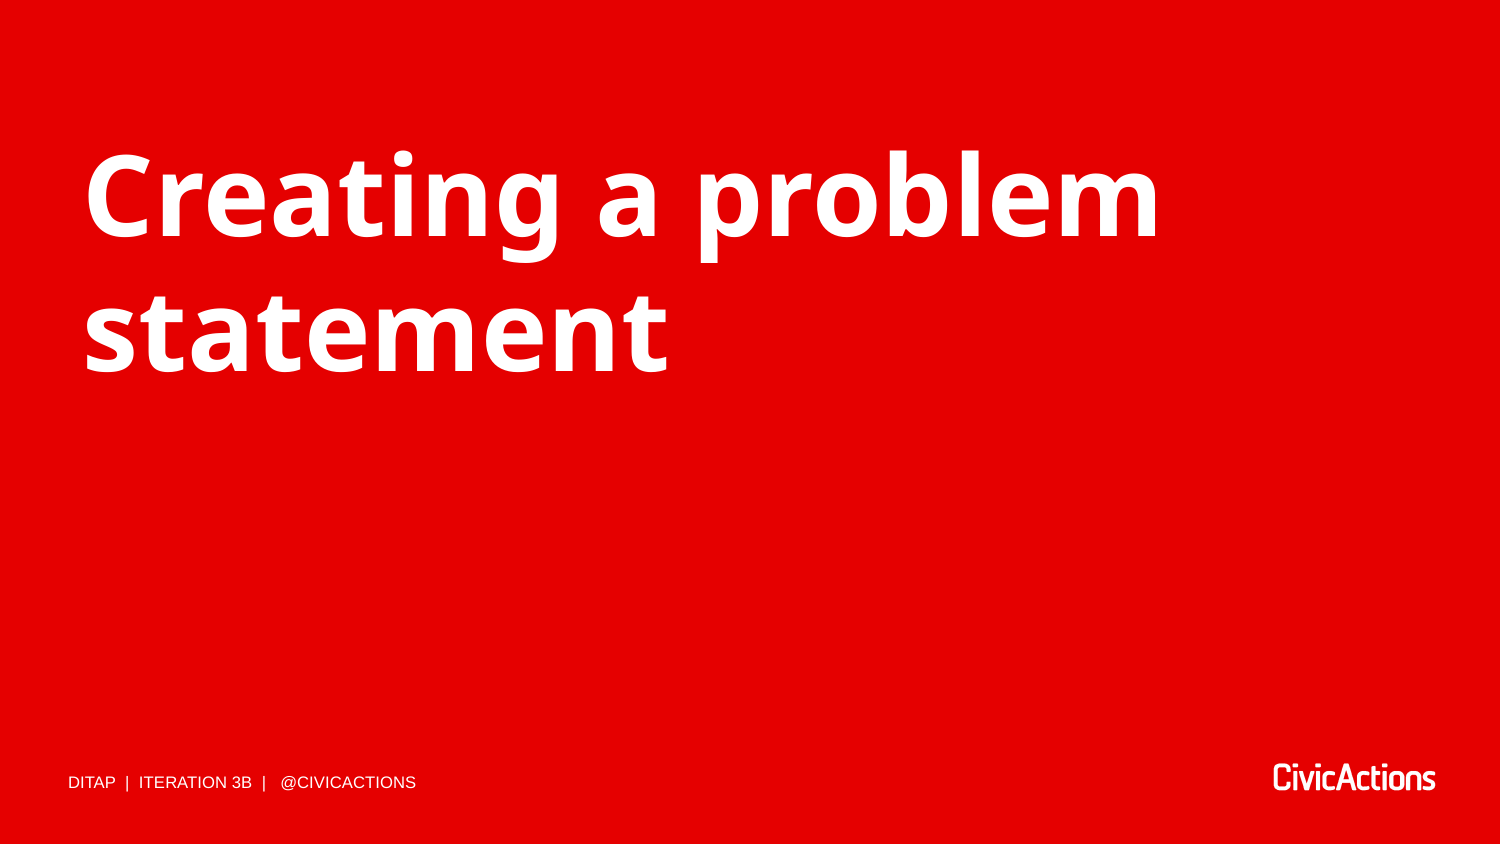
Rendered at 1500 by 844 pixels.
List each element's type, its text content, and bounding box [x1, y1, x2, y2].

picture [1271, 758, 1438, 795]
title Creating a problem statement [73, 114, 1354, 470]
